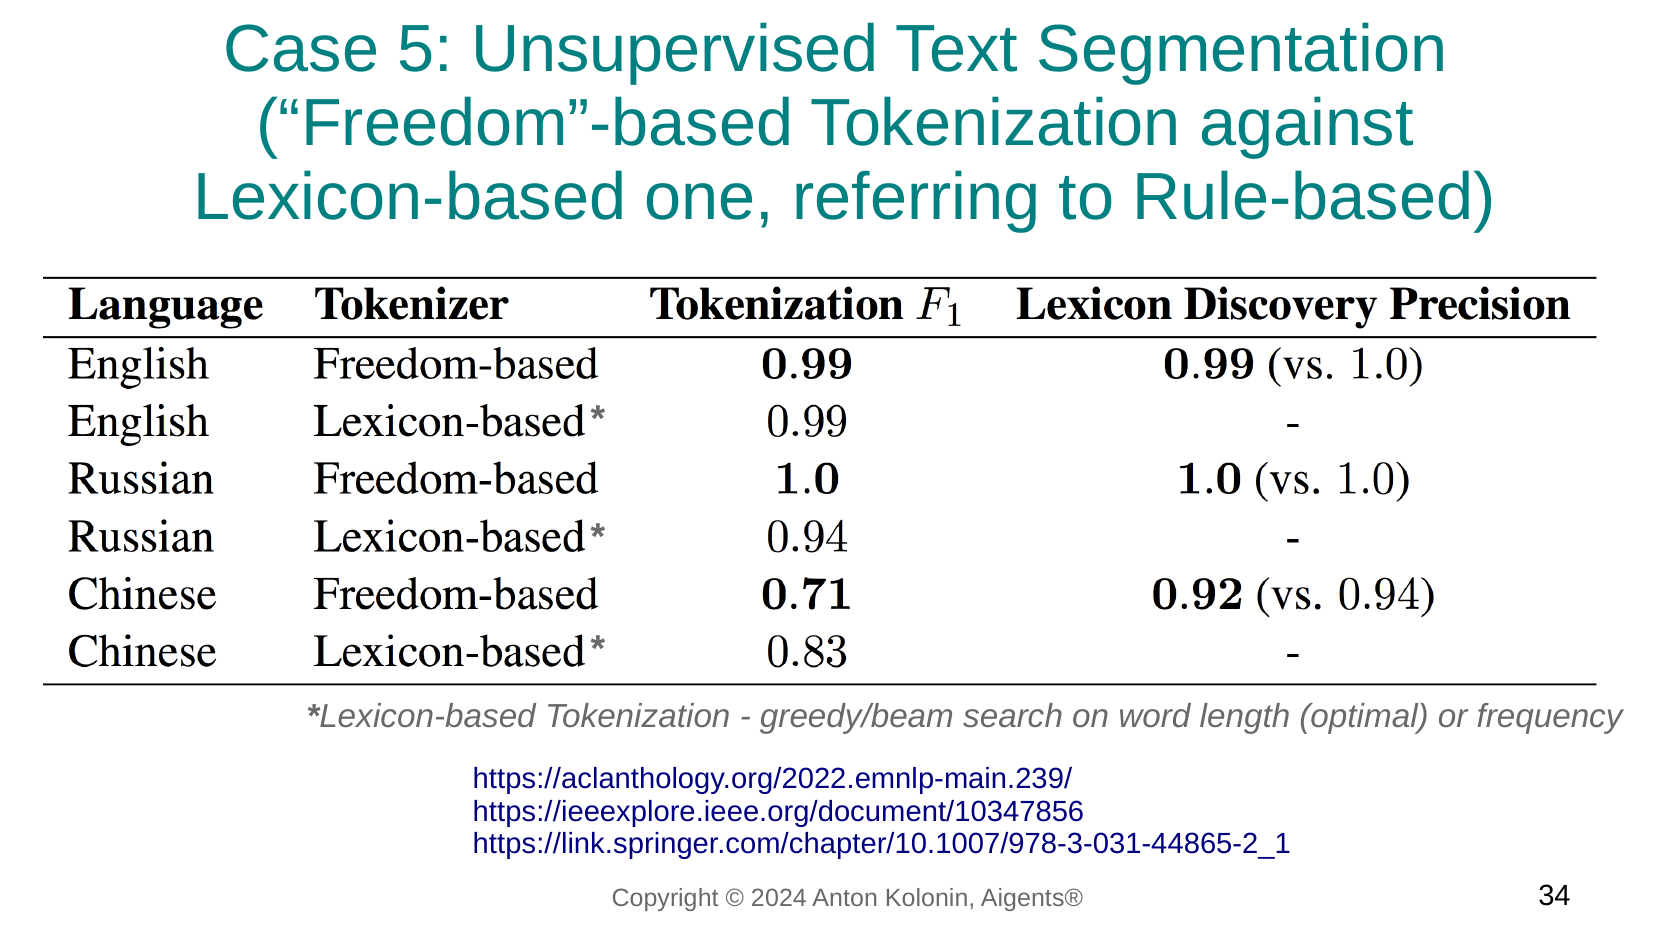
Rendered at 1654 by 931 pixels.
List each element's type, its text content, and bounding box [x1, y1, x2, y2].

text_box * [574, 390, 625, 447]
text_box * [574, 620, 625, 678]
text_box https://aclanthology.org/2022.emnlp-main.239/ https://ieeexplore.ieee.org/document/10347856 https://link.springer.com/chapter/10.1007/978-3-031-44865-2_1 [457, 754, 1308, 868]
text_box *Lexicon-based Tokenization - greedy/beam search on word length (optimal) or frequency [291, 690, 1649, 742]
text_box * [574, 508, 625, 565]
picture [30, 262, 1610, 700]
text_box Case 5: Unsupervised Text Segmentation (“Freedom”-based Tokenization against Lexicon-based one, referring to Rule-based) [0, 4, 1647, 239]
